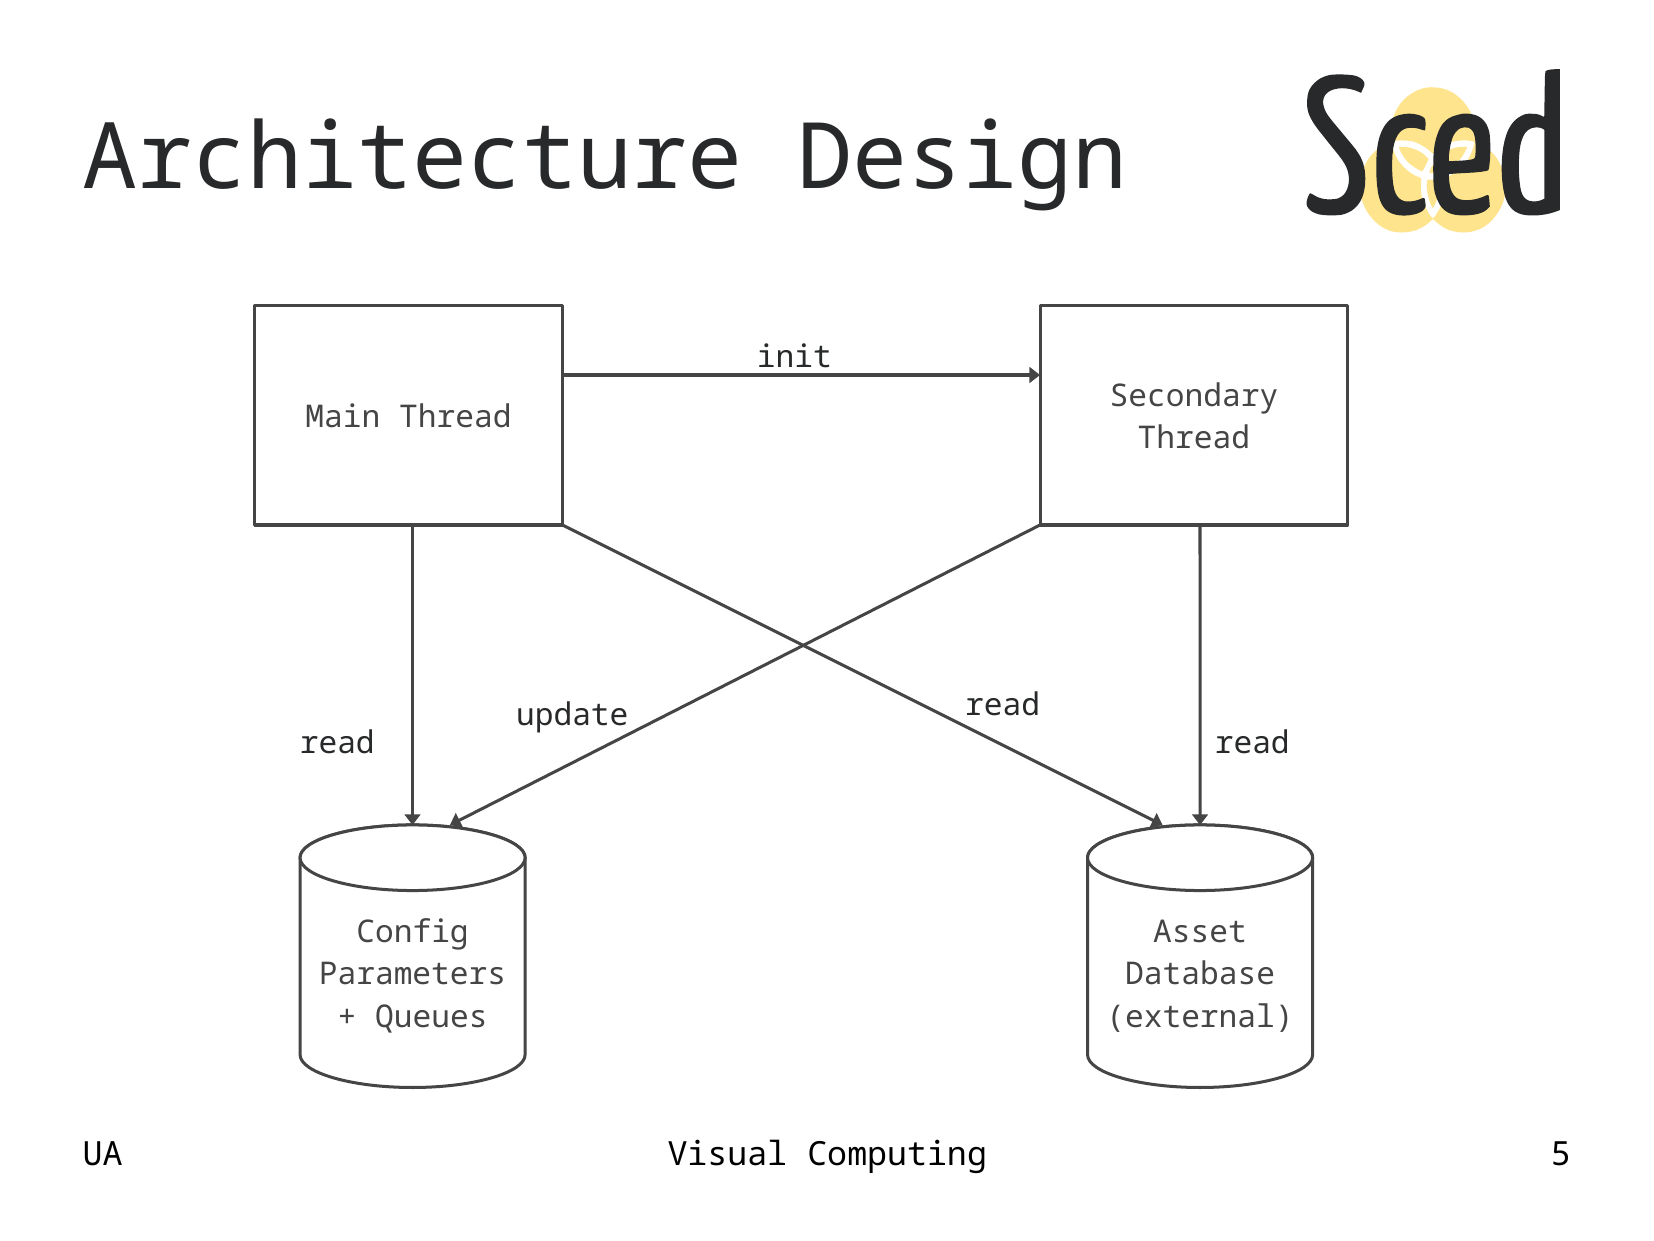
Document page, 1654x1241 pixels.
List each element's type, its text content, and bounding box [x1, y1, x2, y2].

text_box Secondary Thread [1040, 305, 1348, 526]
text_box read [1200, 712, 1320, 771]
text_box read [284, 712, 405, 771]
text_box Main Thread [254, 305, 563, 526]
title Architecture Design [82, 49, 1163, 257]
text_box Config Parameters+ Queues [300, 859, 526, 1088]
text_box Asset Database (external) [1087, 861, 1313, 1088]
text_box init [742, 326, 847, 385]
text_box update [501, 684, 676, 742]
text_box read [950, 675, 1070, 760]
